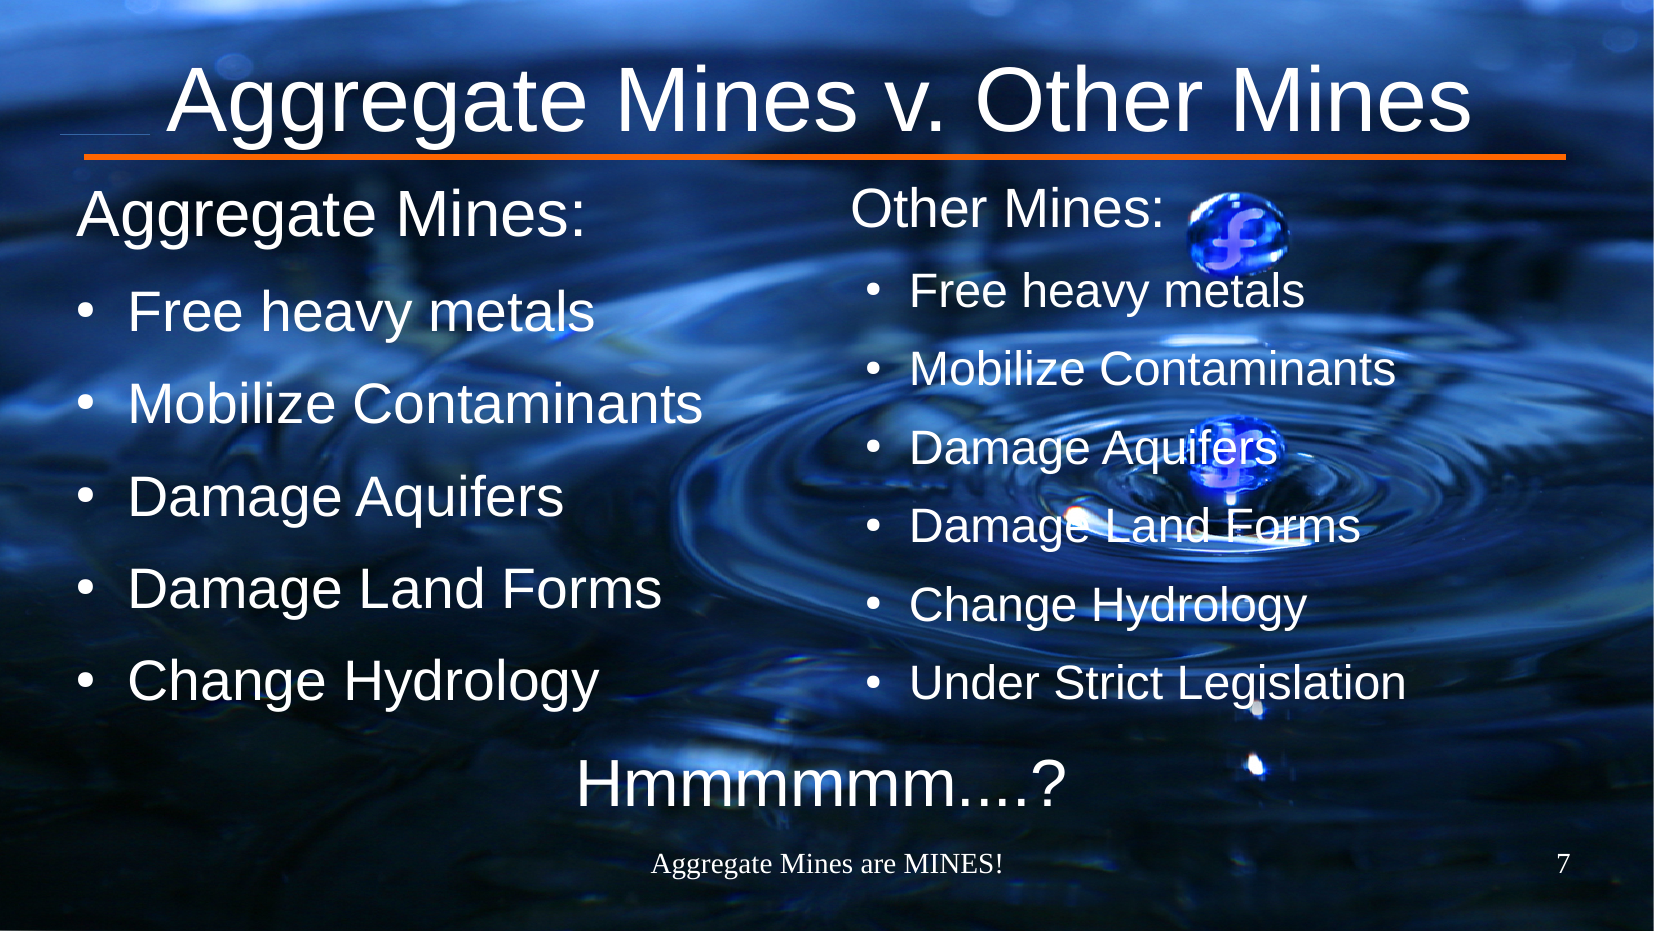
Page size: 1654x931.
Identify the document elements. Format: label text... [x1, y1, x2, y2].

picture [0, 0, 1654, 931]
title Aggregate Mines v. Other Mines [76, 21, 1565, 178]
list Aggregate Mines: Free heavy metals Mobilize Contaminants Damage Aquifers Damage Land Forms Change Hydrology [58, 177, 767, 718]
list Other Mines: Free heavy metals Mobilize Contaminants Damage Aquifers Damage Land Forms Change Hydrology Under Strict Legislation [850, 177, 1625, 717]
text_box Hmmmmmm....? [561, 738, 1084, 828]
